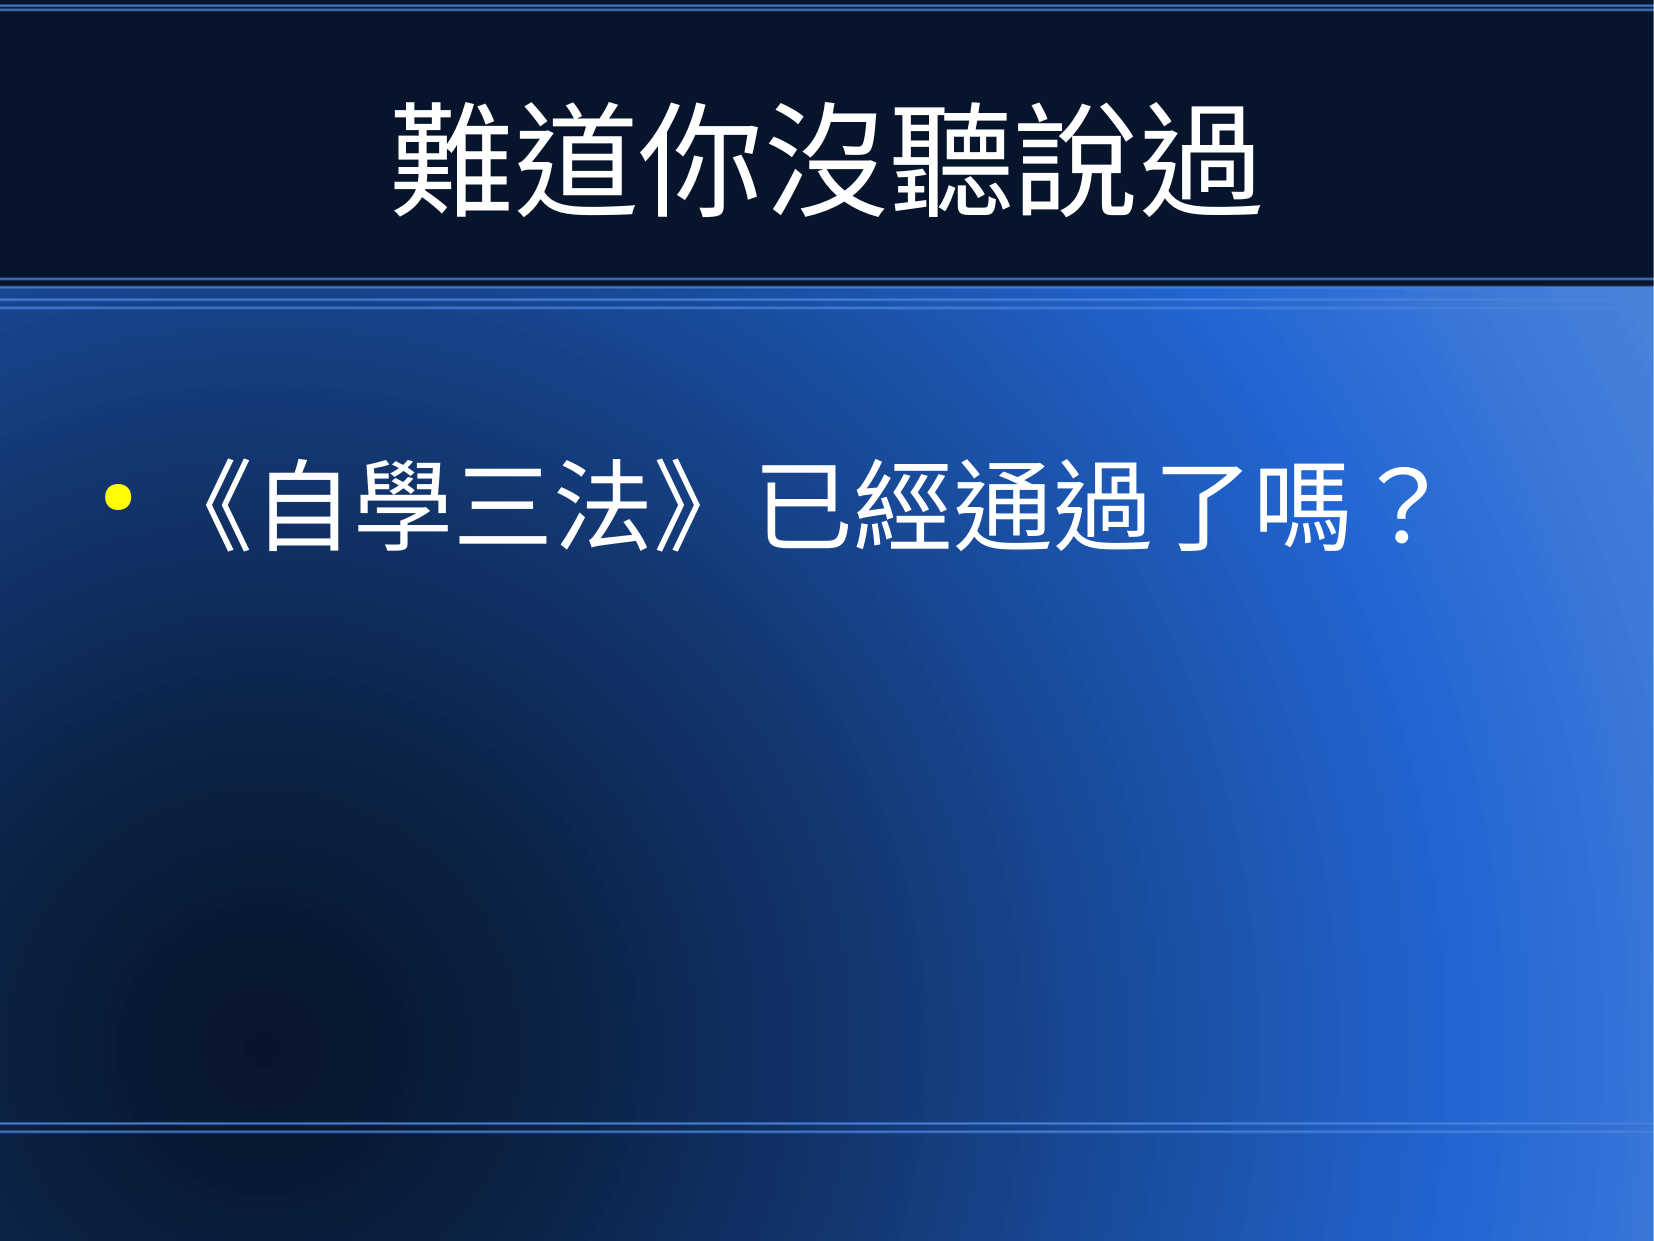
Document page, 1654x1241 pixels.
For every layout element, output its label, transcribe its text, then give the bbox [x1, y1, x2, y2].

picture [0, 0, 1654, 1241]
title 難道你沒聽說過 [82, 49, 1571, 257]
list 《自學三法》已經通過了嗎？ [82, 355, 1571, 1241]
